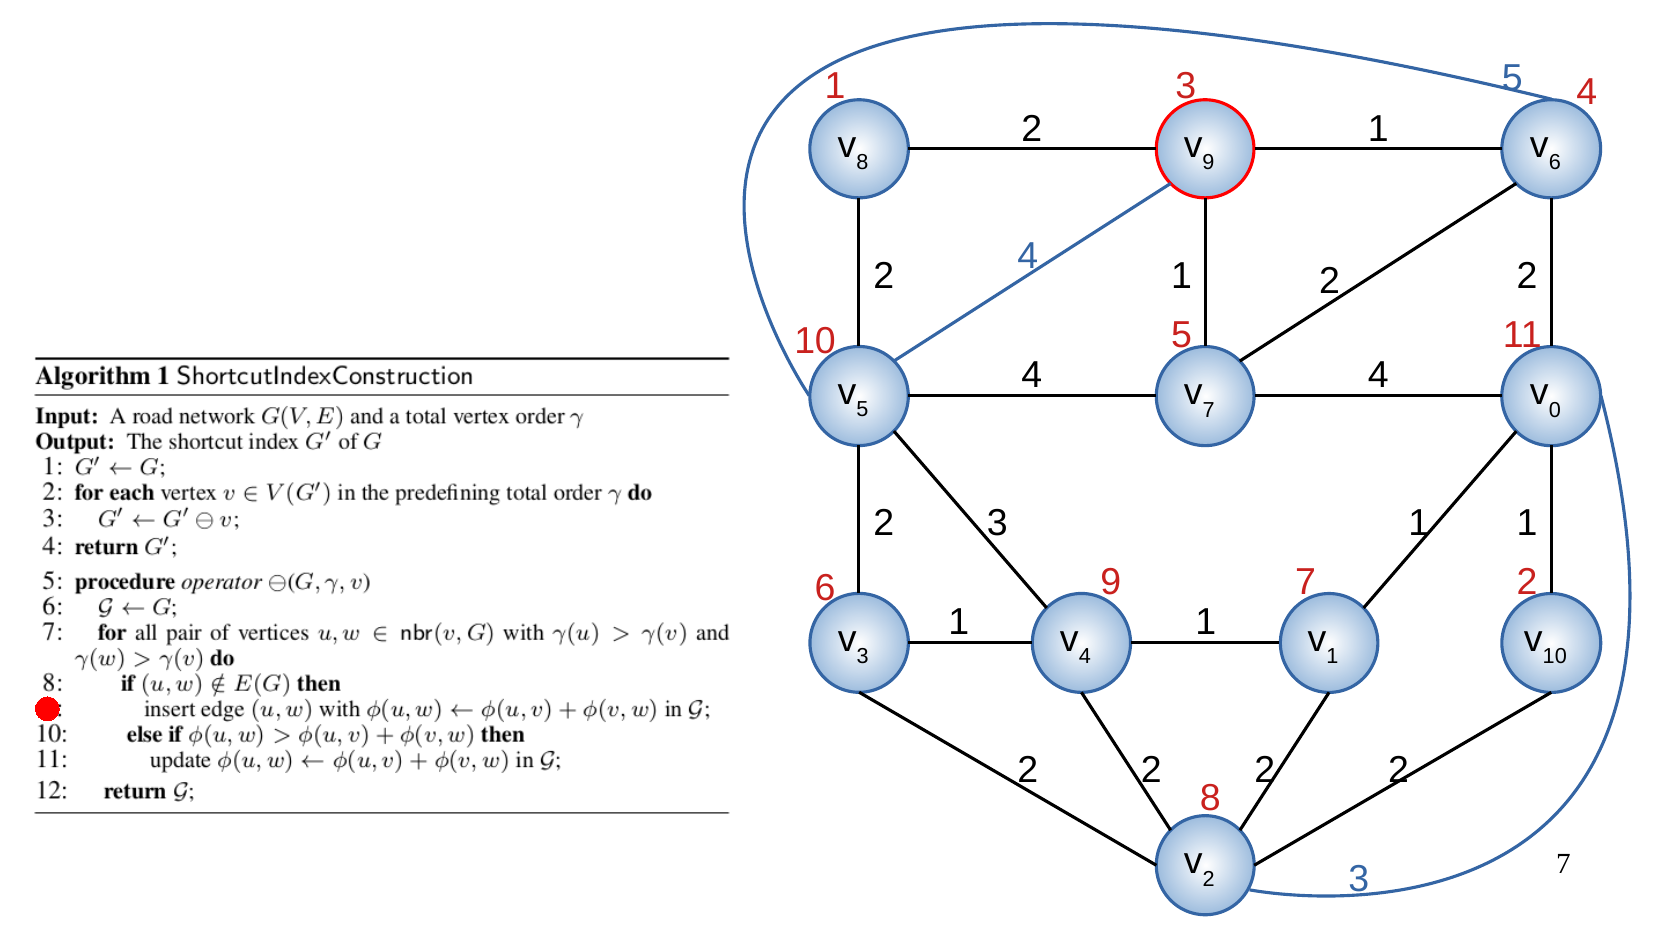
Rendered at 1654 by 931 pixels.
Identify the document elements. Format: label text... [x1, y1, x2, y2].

text_box v9 [1156, 100, 1254, 198]
text_box 2 [1373, 740, 1423, 803]
text_box 1 [1501, 494, 1552, 552]
text_box 5 [1156, 306, 1206, 368]
text_box 7 [1280, 552, 1329, 615]
text_box v3 [809, 593, 909, 693]
text_box 1 [1353, 99, 1404, 161]
text_box 2 [1126, 740, 1175, 803]
text_box v4 [1032, 593, 1131, 693]
text_box 1 [1180, 593, 1230, 656]
text_box v5 [809, 346, 909, 446]
text_box 2 [1002, 740, 1052, 803]
text_box v7 [1156, 346, 1255, 446]
text_box 4 [1561, 63, 1611, 126]
text_box 3 [1160, 57, 1210, 120]
text_box 2 [1501, 552, 1552, 615]
text_box v10 [1501, 593, 1601, 693]
text_box 10 [779, 312, 865, 369]
text_box 5 [1487, 49, 1538, 112]
text_box 2 [858, 494, 909, 557]
picture [32, 354, 733, 817]
text_box 1 [1393, 494, 1443, 557]
text_box v2 [1156, 820, 1255, 915]
text_box 1 [809, 57, 859, 120]
text_box 1 [933, 593, 983, 656]
text_box [35, 696, 60, 721]
text_box 8 [1185, 769, 1237, 832]
text_box v8 [809, 99, 909, 198]
text_box 2 [1239, 740, 1290, 803]
text_box 2 [1304, 251, 1354, 314]
text_box 4 [1002, 226, 1052, 289]
text_box 4 [1006, 346, 1058, 409]
text_box 11 [1488, 306, 1562, 363]
text_box v0 [1501, 347, 1601, 446]
text_box 4 [1353, 346, 1404, 409]
text_box 3 [1333, 849, 1384, 912]
text_box v6 [1501, 99, 1601, 198]
text_box 2 [858, 247, 909, 310]
text_box 3 [972, 494, 1023, 557]
text_box 2 [1501, 247, 1552, 306]
text_box 2 [1006, 99, 1058, 161]
text_box 1 [1156, 247, 1206, 306]
text_box 9 [1085, 552, 1137, 615]
text_box v1 [1280, 593, 1378, 693]
text_box 6 [799, 558, 849, 621]
